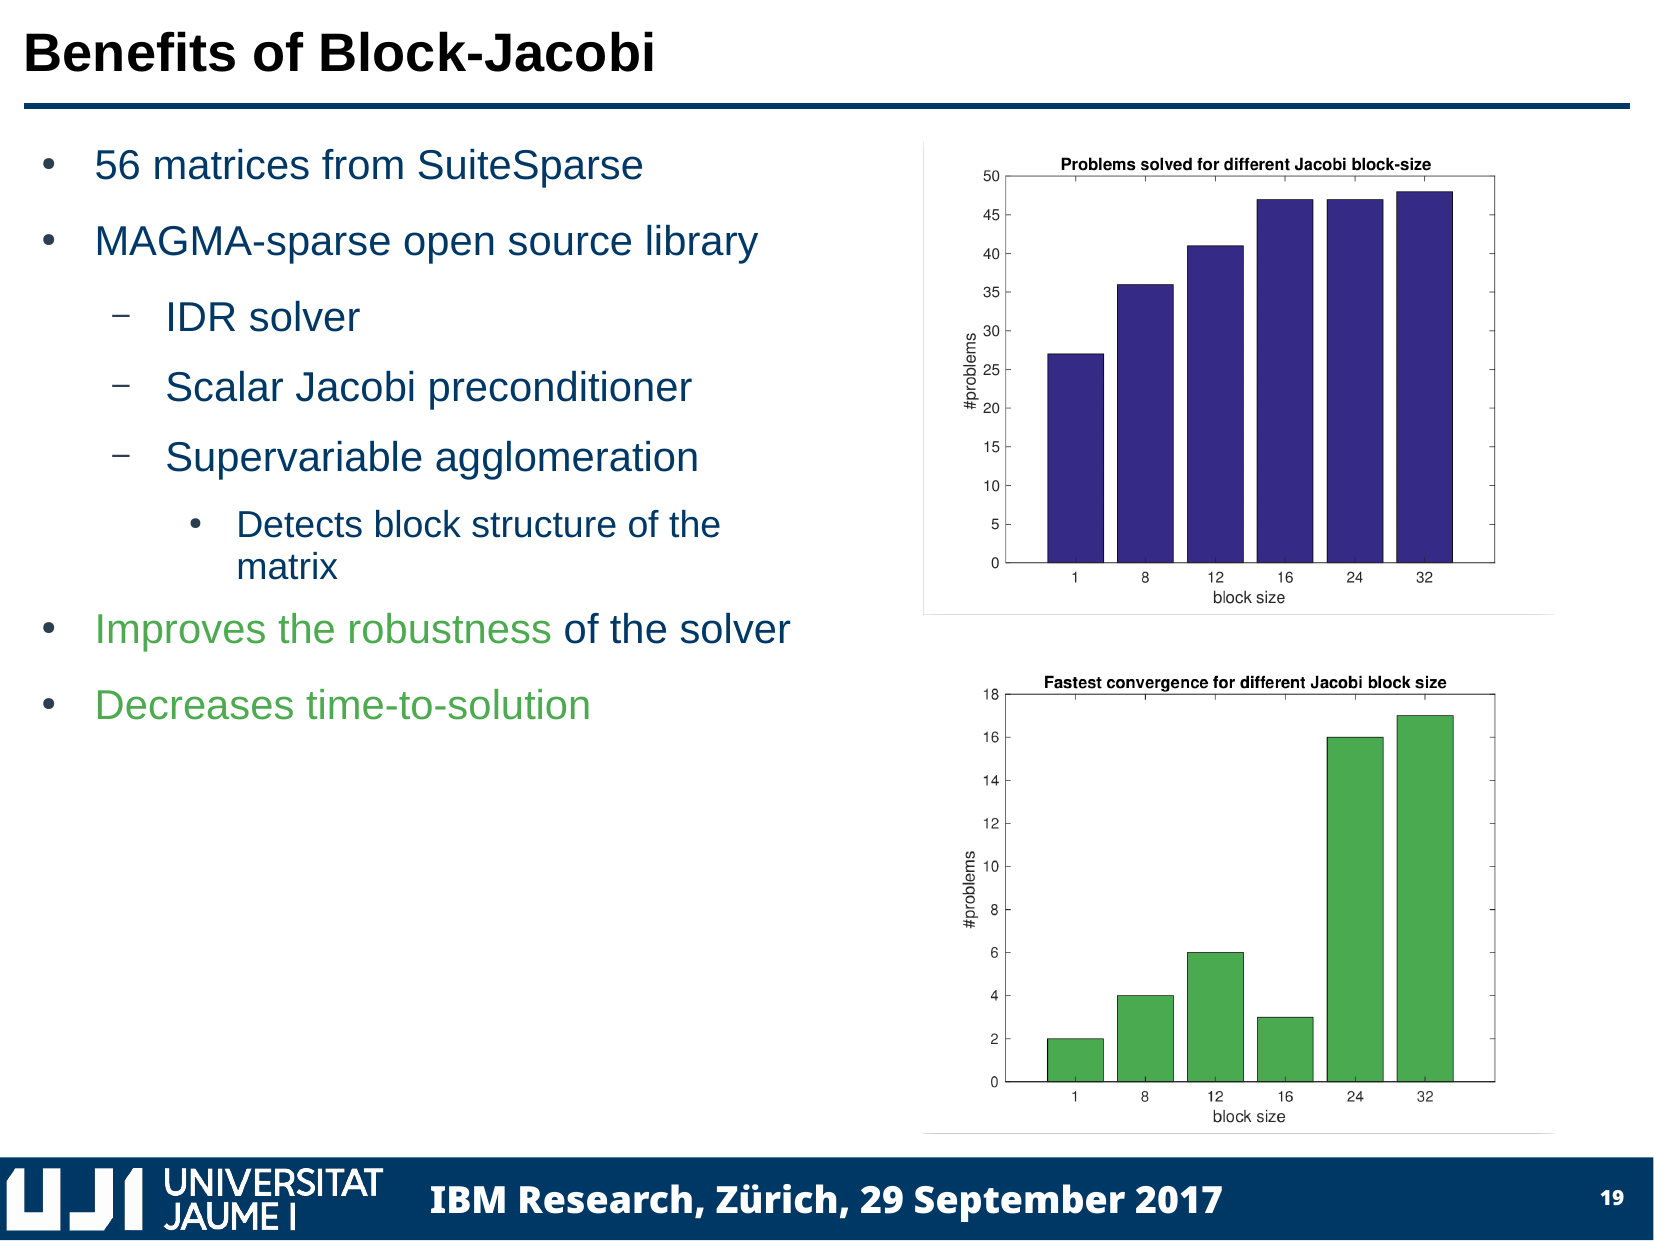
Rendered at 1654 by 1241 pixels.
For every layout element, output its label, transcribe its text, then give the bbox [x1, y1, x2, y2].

list 56 matrices from SuiteSparse MAGMA-sparse open source library IDR solver Scalar Jacobi preconditioner Supervariable agglomeration Detects block structure of the matrix Improves the robustness of the solver Decreases time-to-solution [23, 141, 808, 1134]
picture [923, 141, 1554, 615]
picture [923, 659, 1554, 1134]
picture [0, 1158, 390, 1241]
title Benefits of Block-Jacobi [23, 0, 1630, 107]
